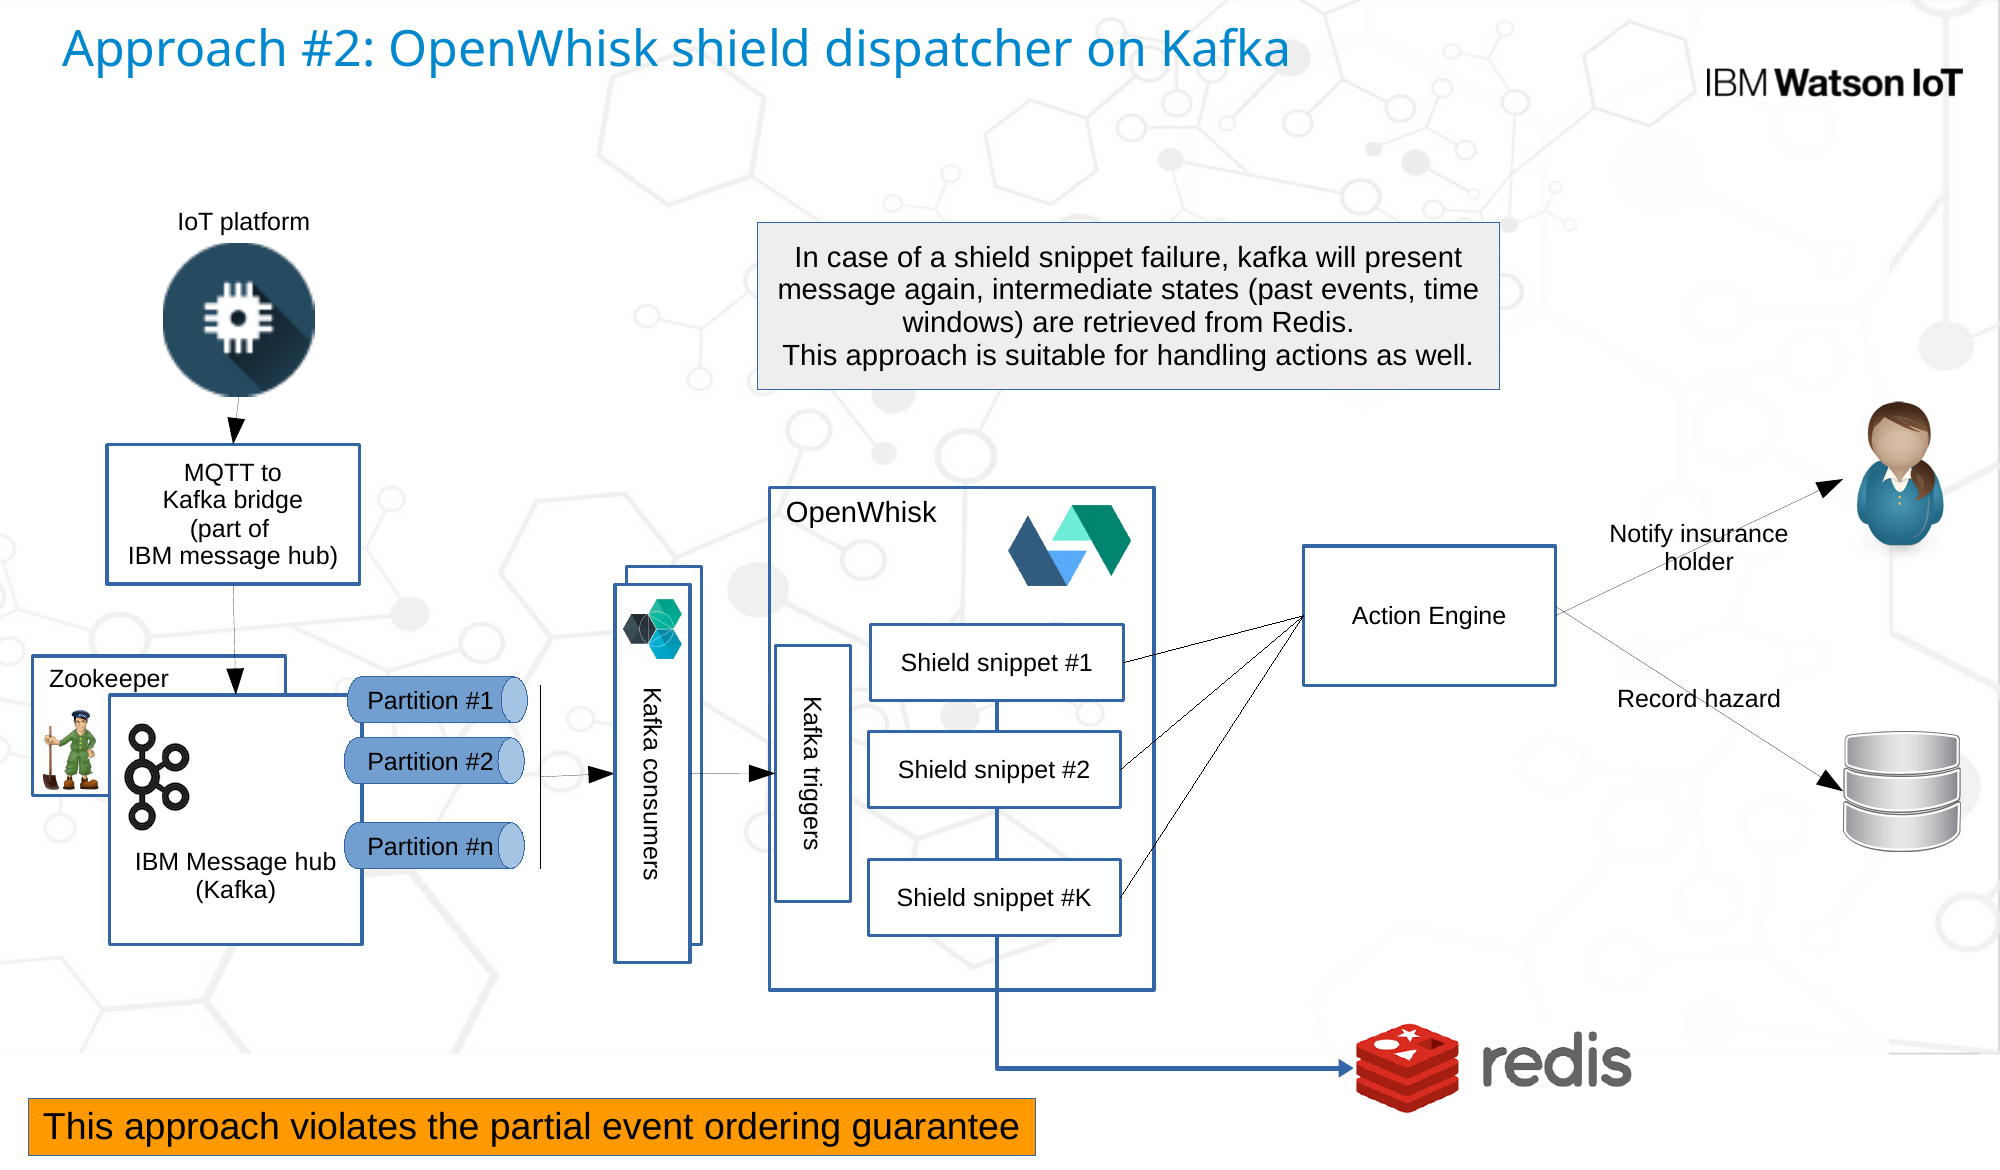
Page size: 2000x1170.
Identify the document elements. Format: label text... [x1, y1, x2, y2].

text_box [344, 824, 352, 867]
text_box Shield snippet #K [868, 859, 1121, 936]
text_box In case of a shield snippet failure, kafka will present message again, intermediate states (past events, time windows) are retrieved from Redis. This approach is suitable for handling actions as well. [757, 222, 1500, 390]
text_box Partition #n [352, 824, 510, 870]
table_header [507, 737, 525, 784]
picture [619, 593, 685, 664]
picture [121, 721, 191, 832]
text_box IoT platform [104, 200, 384, 245]
text_box Kafka triggers [775, 645, 851, 902]
text_box Action Engine [1303, 546, 1556, 686]
text_box Kafka consumers [615, 584, 691, 963]
picture [1353, 1020, 1634, 1116]
table_header [508, 676, 528, 723]
text_box Kafka consumers [691, 774, 702, 945]
text_box [347, 682, 352, 717]
text_box OpenWhisk [769, 487, 1154, 991]
text_box Zookeeper [235, 655, 286, 694]
text_box IBM Message hub (Kafka) [109, 694, 362, 945]
title Approach #2: OpenWhisk shield dispatcher on Kafka [47, 15, 1426, 122]
text_box Shield snippet #2 [868, 731, 1121, 808]
text_box Shield snippet #1 [870, 624, 1124, 701]
text_box Partition #2 [352, 739, 510, 785]
picture [32, 697, 116, 798]
picture [163, 245, 315, 397]
text_box MQTT to Kafka bridge (part of IBM message hub) [106, 444, 360, 585]
text_box This approach violates the partial event ordering guarantee [28, 1098, 1036, 1156]
table_header [506, 822, 525, 869]
text_box Partition #1 [352, 679, 510, 724]
text_box [344, 739, 352, 782]
text_box Kafka consumers [626, 566, 702, 773]
picture [1707, 0, 2000, 1055]
text_box Zookeeper [32, 655, 235, 697]
picture [1008, 505, 1131, 586]
